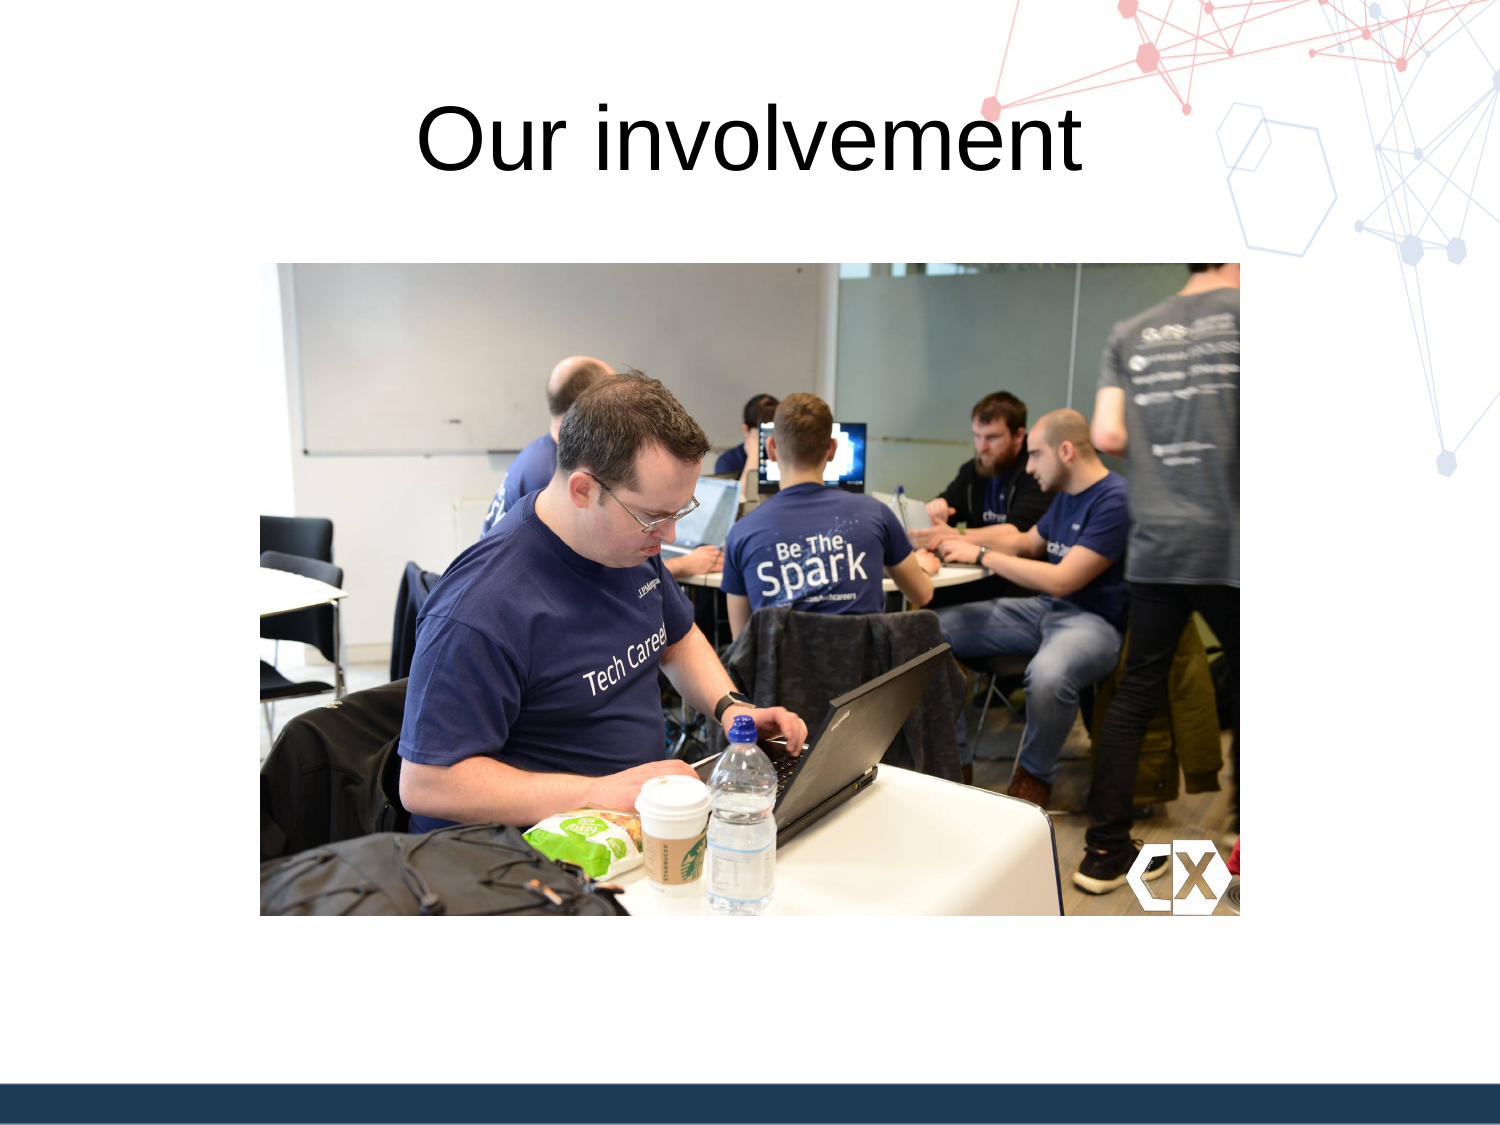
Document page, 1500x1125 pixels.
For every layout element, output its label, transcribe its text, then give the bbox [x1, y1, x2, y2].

title Our involvement [75, 44, 1425, 233]
picture [0, 0, 1500, 1125]
